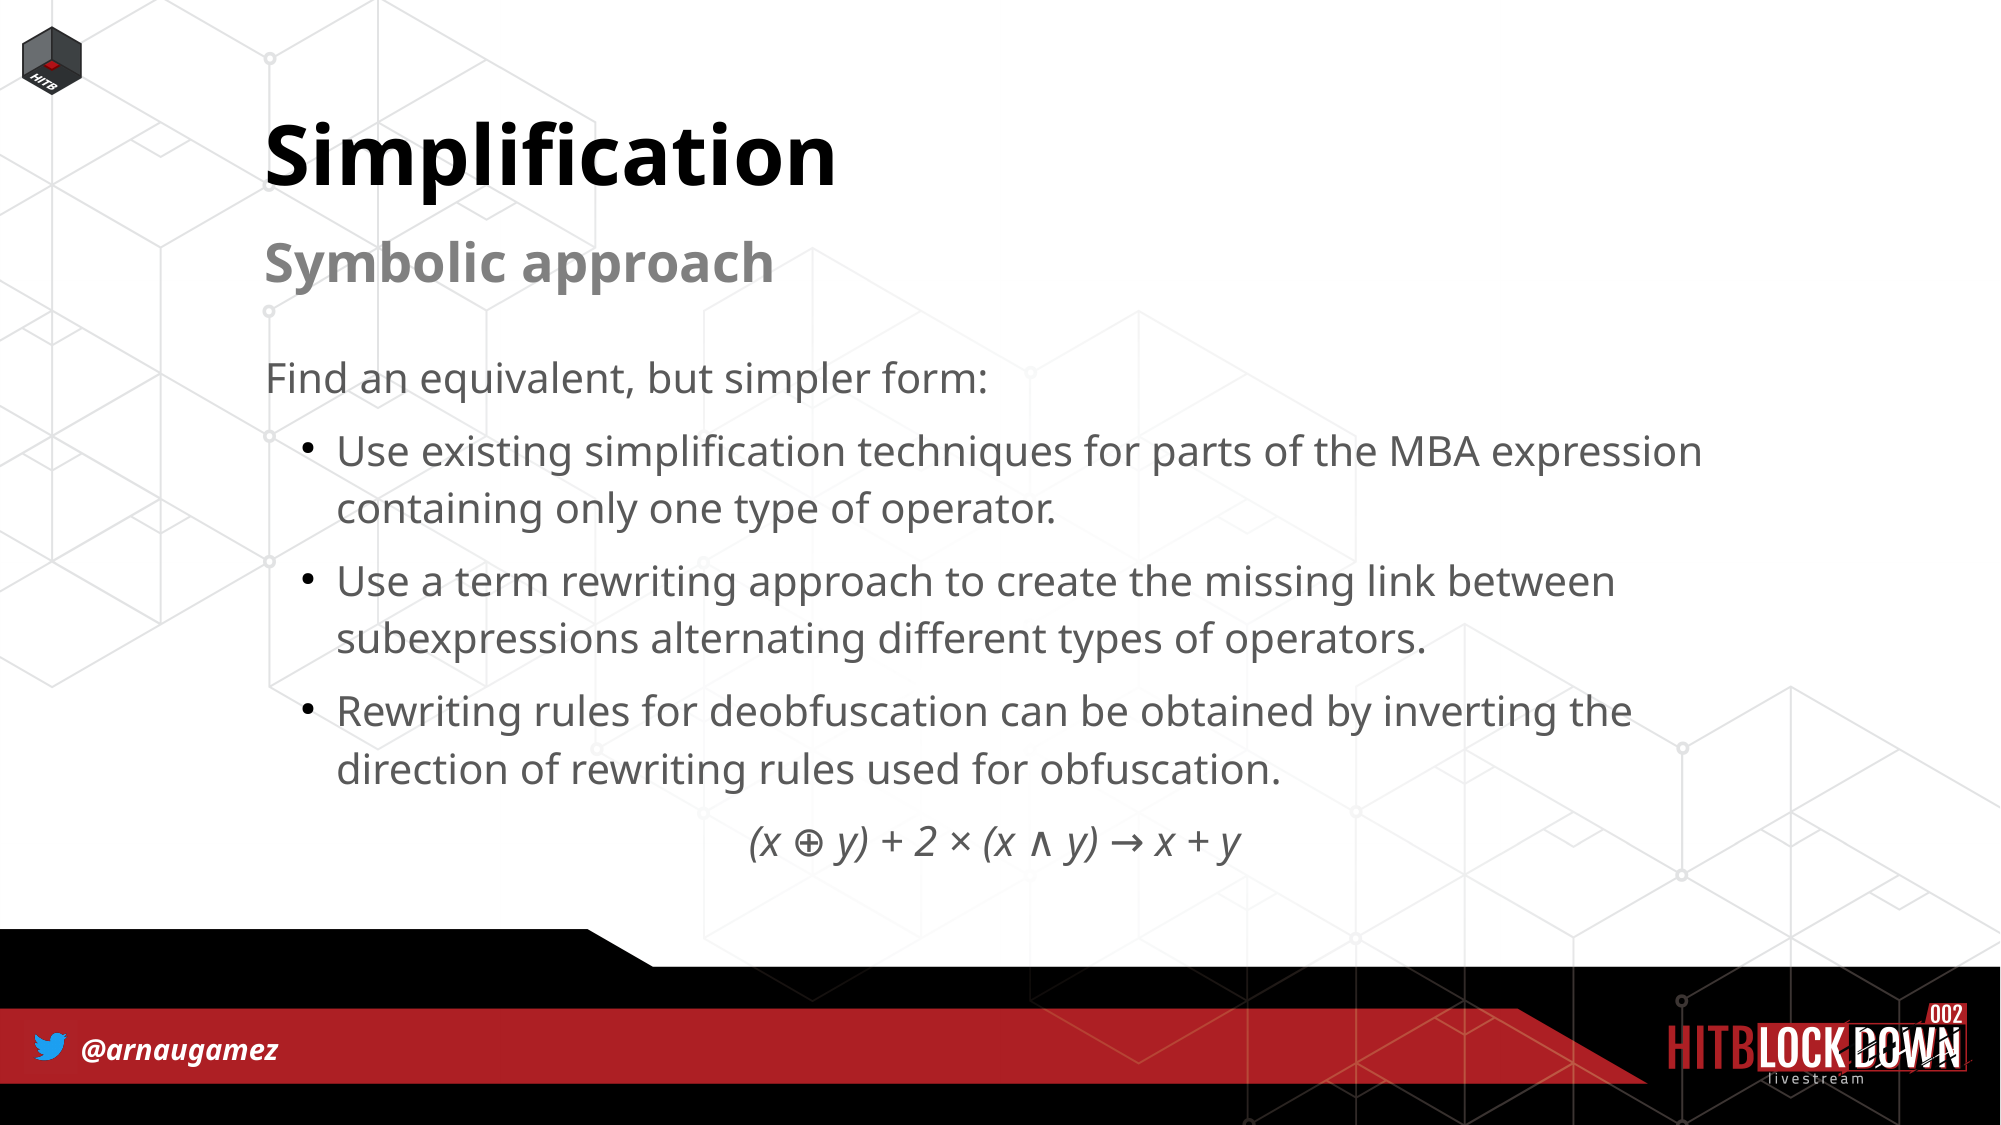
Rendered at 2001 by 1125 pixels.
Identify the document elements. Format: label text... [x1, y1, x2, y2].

picture [0, 0, 2001, 1125]
text_box Find an equivalent, but simpler form: Use existing simplification techniques for parts of the MBA expression containing only one type of operator. Use a term rewriting approach to create the missing link between subexpressions alternating different types of operators. Rewriting rules for deobfuscation can be obtained by inverting the direction of rewriting rules used for obfuscation. (x ⊕ y) + 2 × (x ∧ y) → x + y [250, 336, 1751, 961]
text_box Symbolic approach [249, 227, 1790, 322]
title Simplification [249, 108, 1750, 210]
